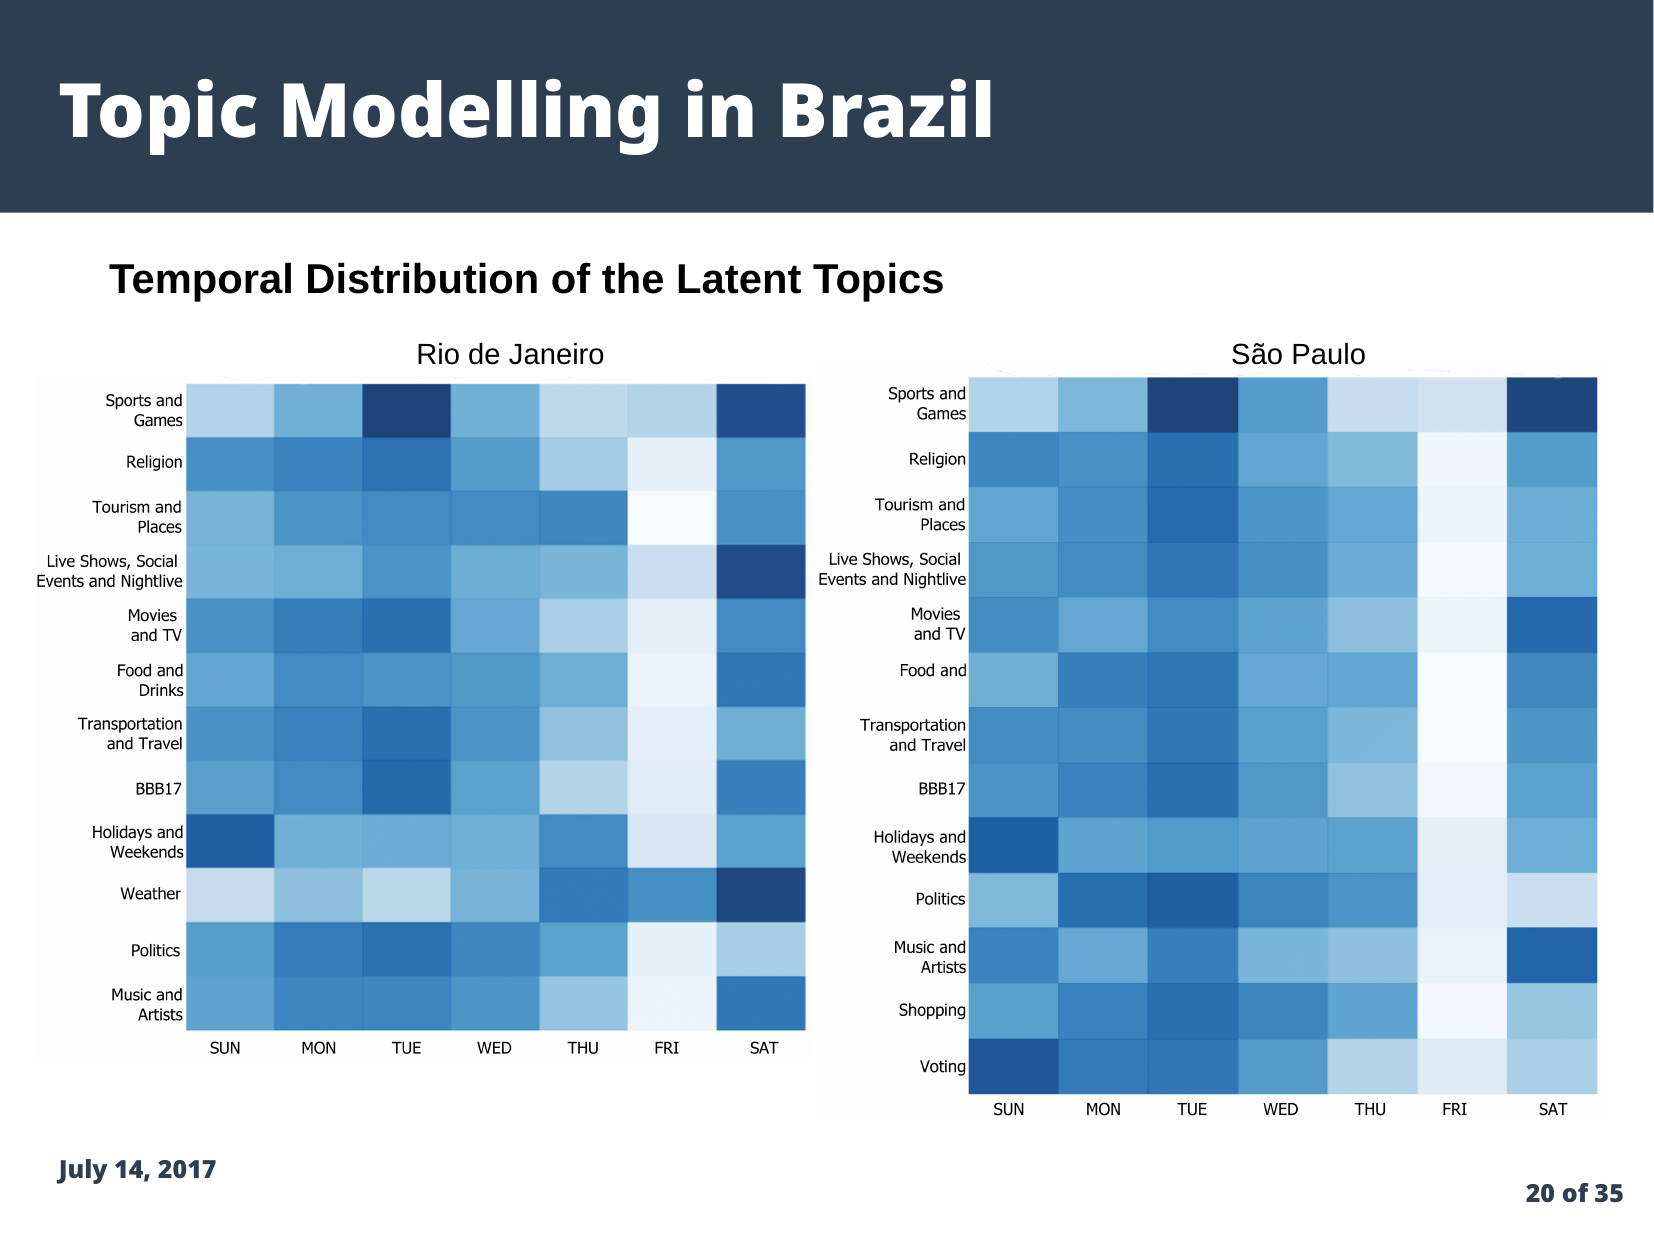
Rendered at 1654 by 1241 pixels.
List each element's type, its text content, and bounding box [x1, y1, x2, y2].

text_box Temporal Distribution of the Latent Topics [59, 248, 981, 319]
text_box São Paulo [1216, 330, 1406, 378]
picture [35, 376, 812, 1063]
text_box Rio de Janeiro [401, 330, 626, 390]
title Topic Modelling in Brazil [59, 29, 1595, 187]
picture [816, 363, 1607, 1123]
